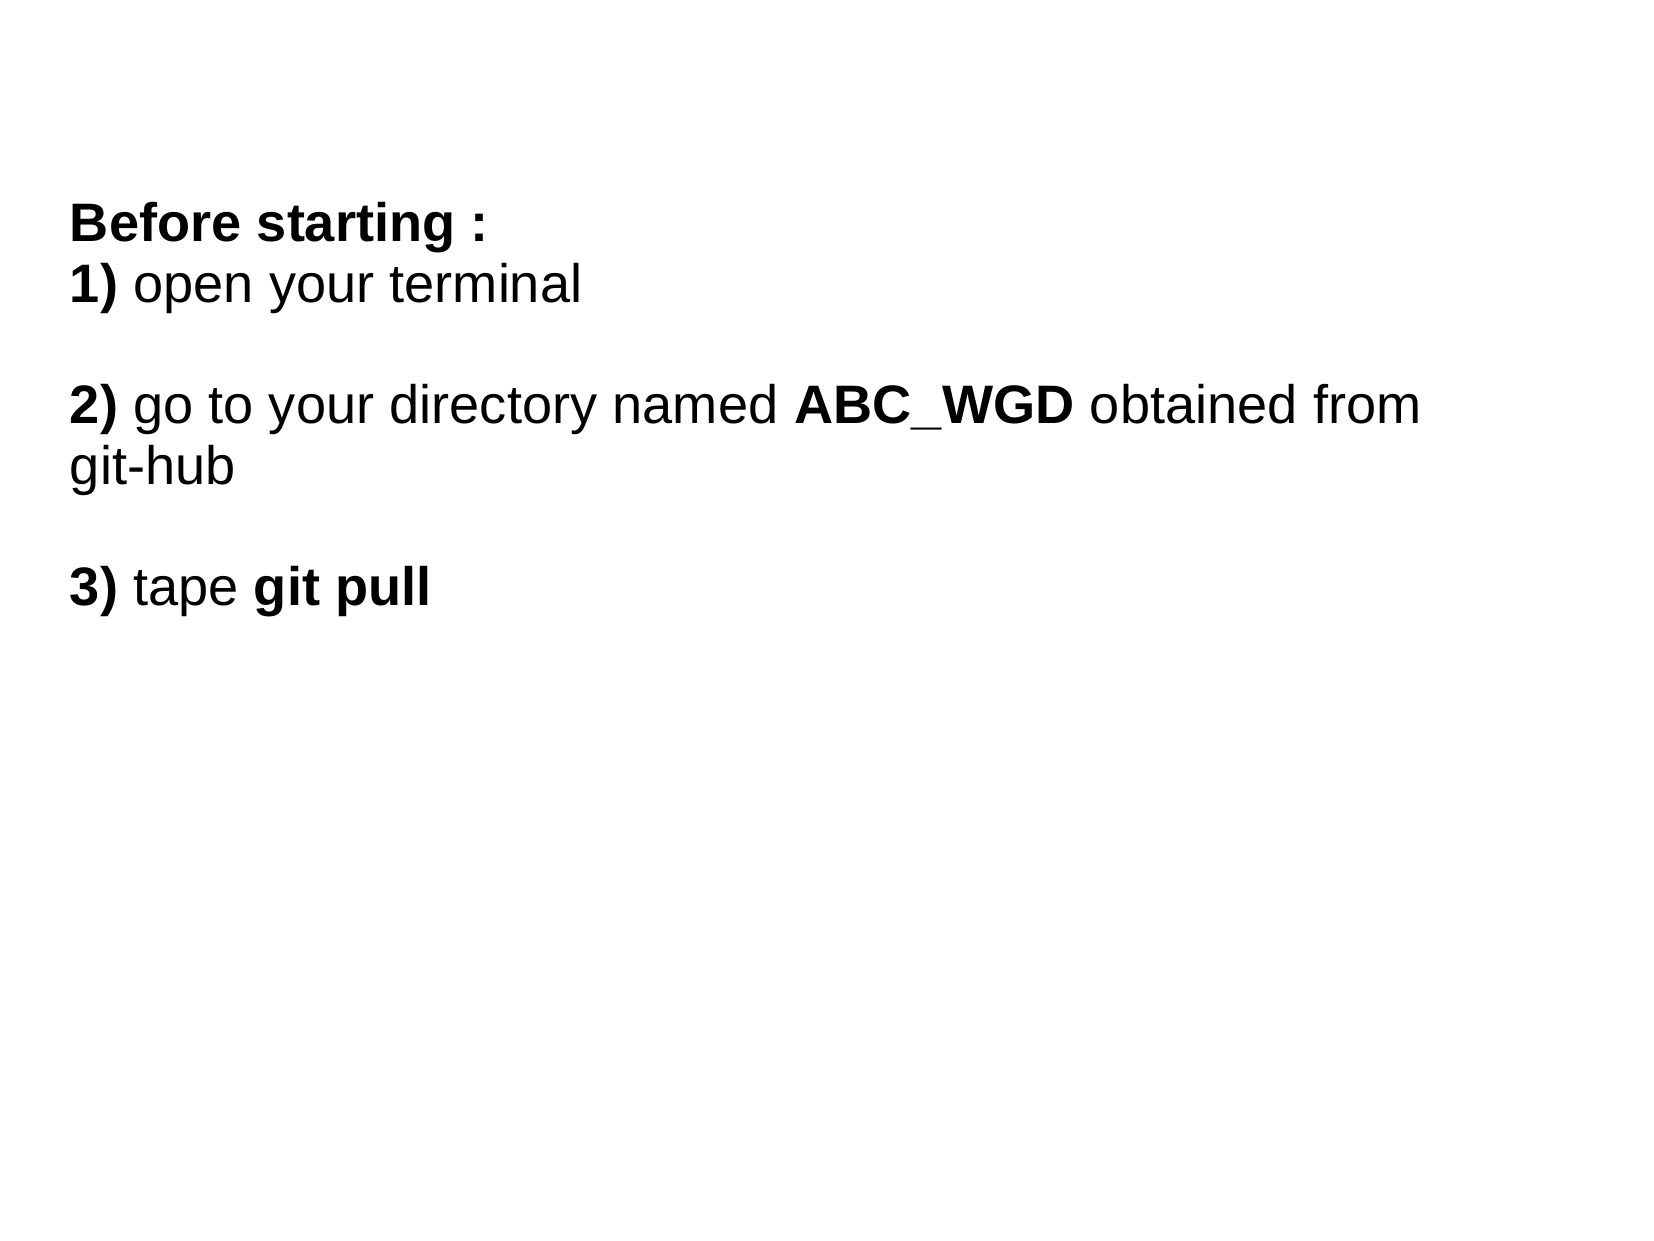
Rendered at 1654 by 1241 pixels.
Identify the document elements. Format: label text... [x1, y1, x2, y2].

text_box Before starting : 1) open your terminal 2) go to your directory named ABC_WGD obtained from git-hub 3) tape git pull [55, 185, 1501, 625]
